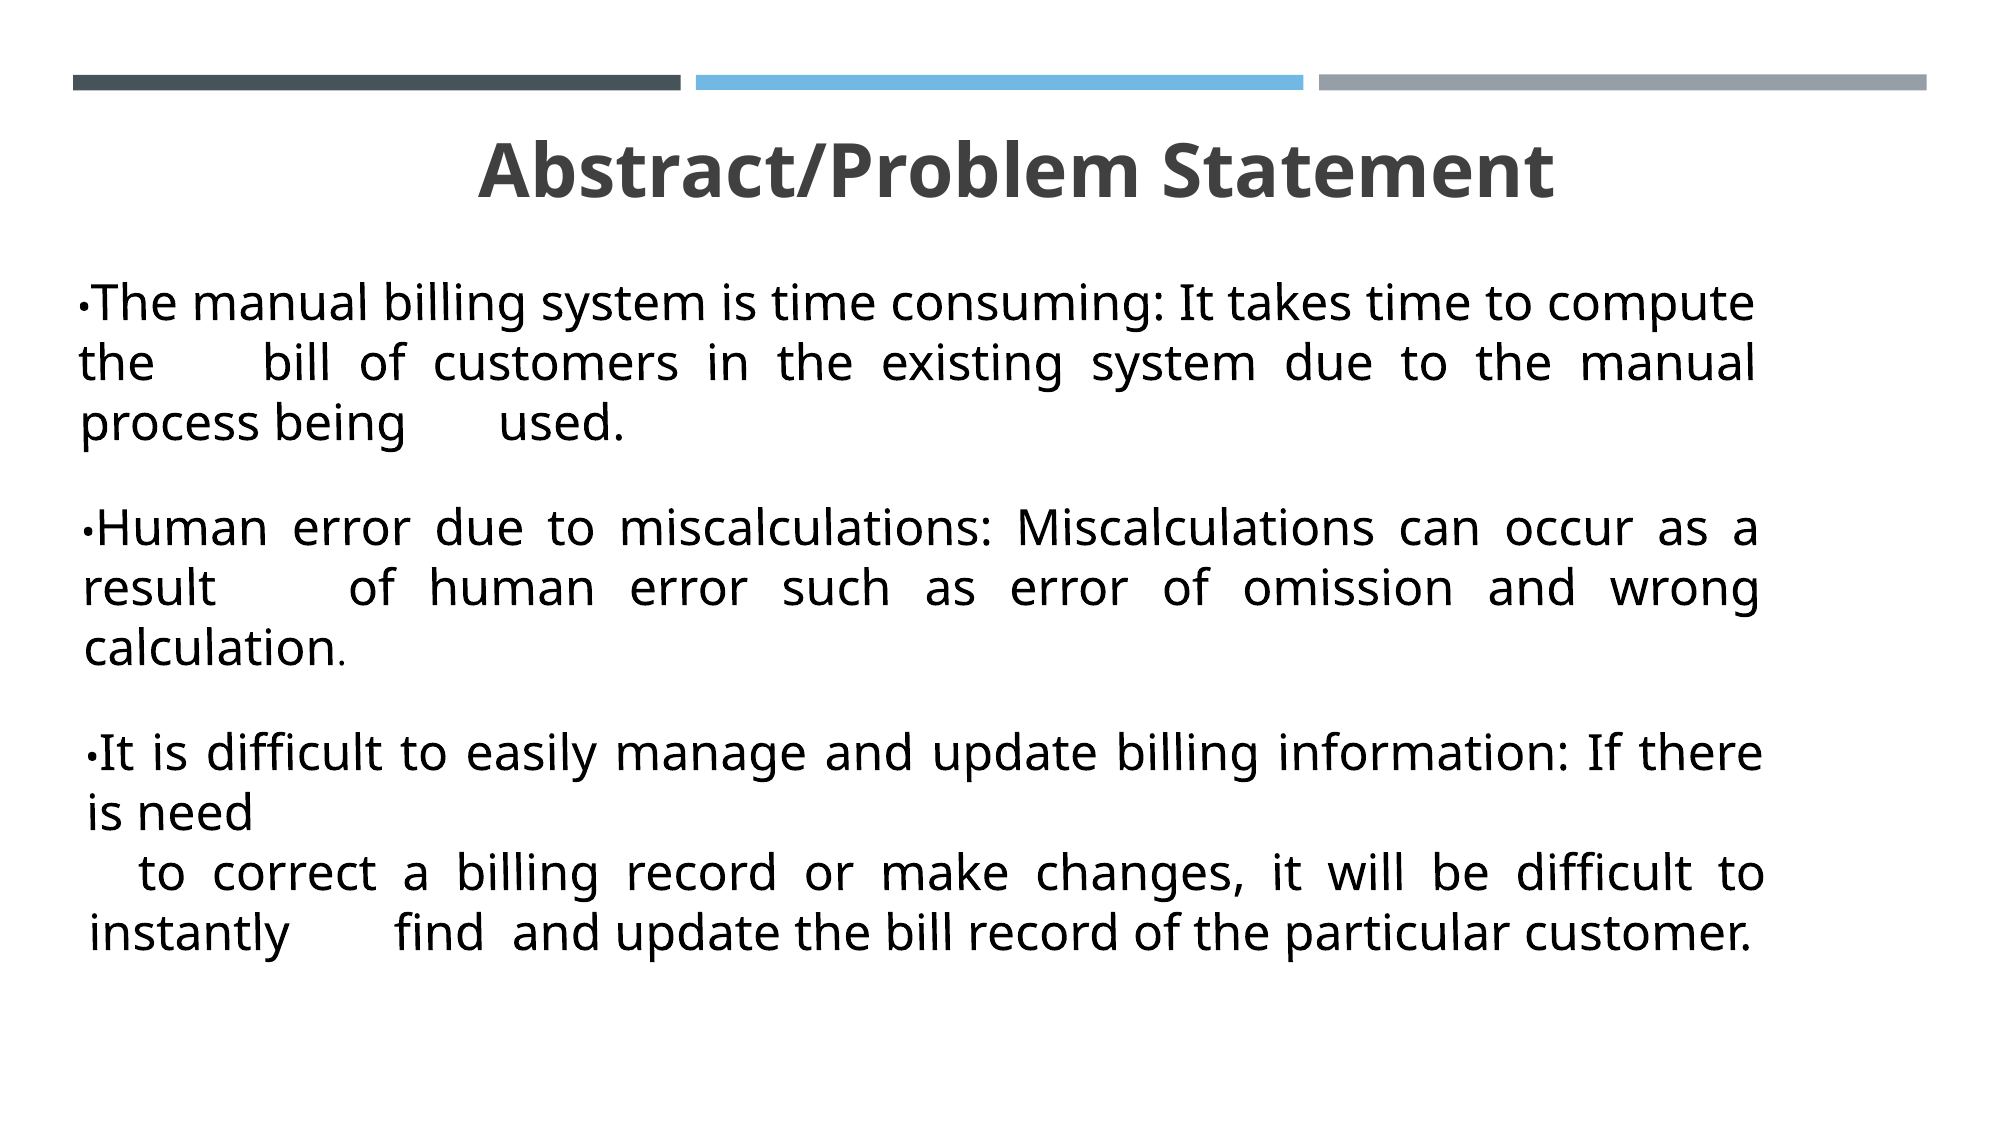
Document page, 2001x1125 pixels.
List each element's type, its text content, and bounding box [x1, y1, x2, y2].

title Abstract/Problem Statement [390, 115, 1905, 421]
text_box •The manual billing system is time consuming: It takes time to compute the bill of customers in the existing system due to the manual process being used. •Human error due to miscalculations: Miscalculations can occur as a result of human error such as error of omission and wrong calculation. •It is difficult to easily manage and update billing information: If there is need to correct a billing record or make changes, it will be difficult to instantly find and update the bill record of the particular customer. [61, 262, 1783, 968]
